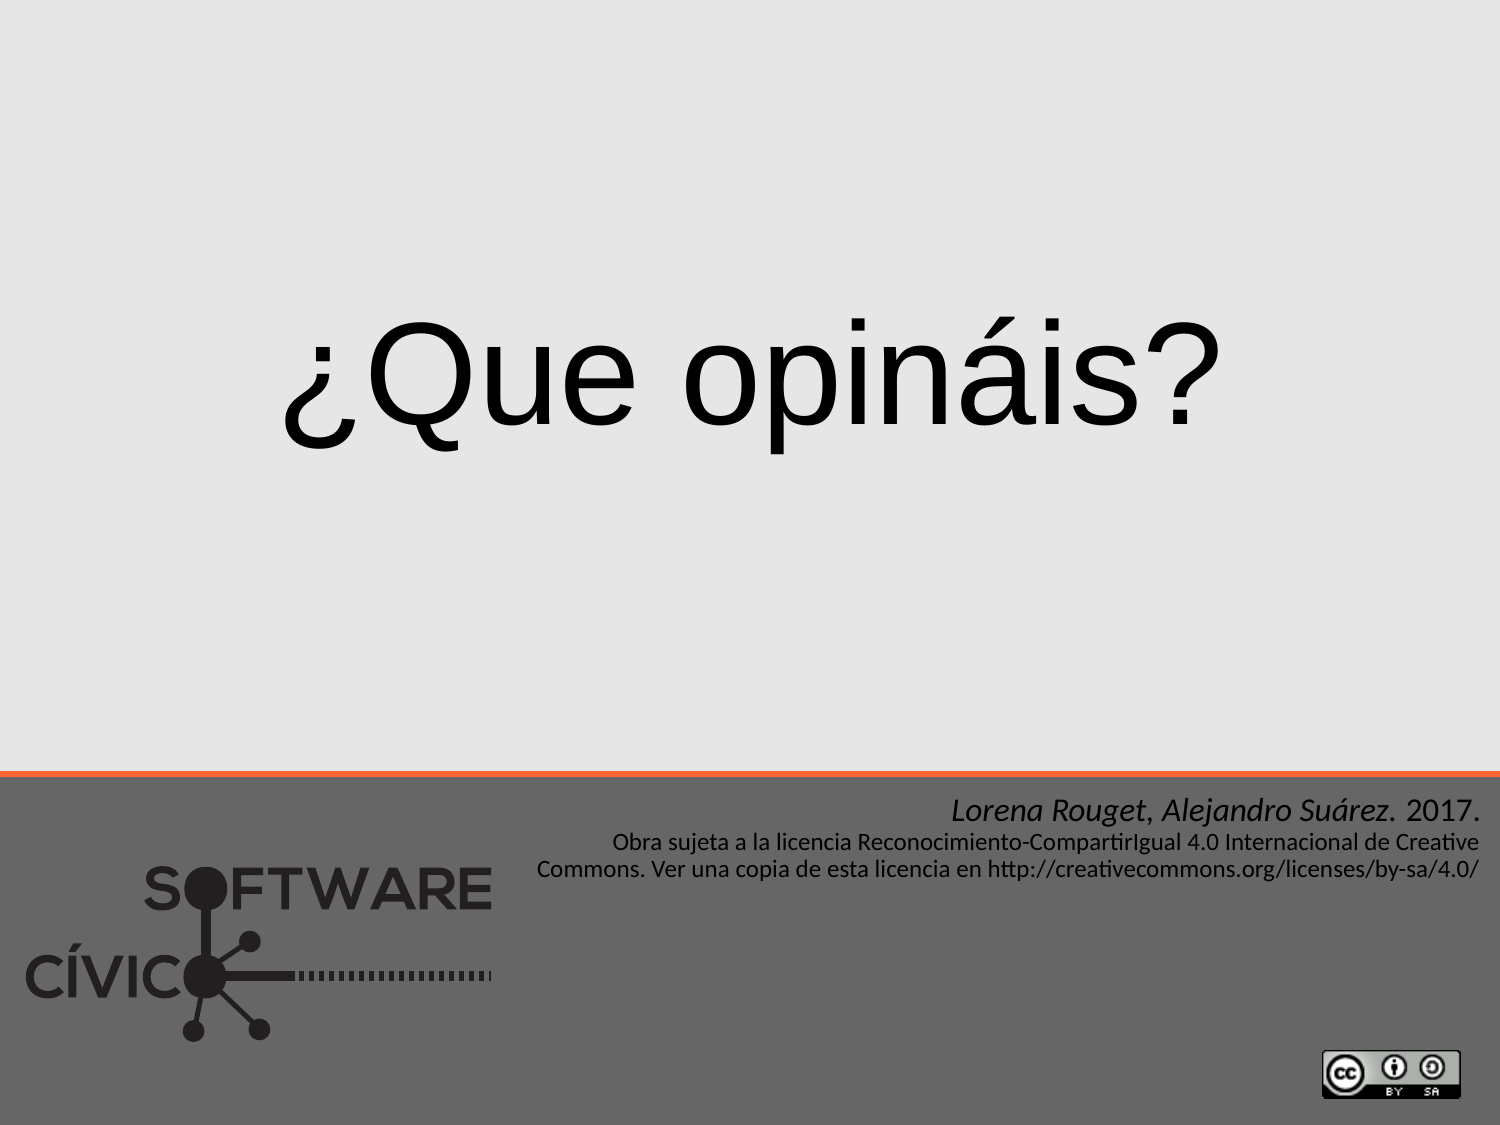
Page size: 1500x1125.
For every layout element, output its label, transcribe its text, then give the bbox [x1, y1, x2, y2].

text_box Lorena Rouget, Alejandro Suárez. 2017. Obra sujeta a la licencia Reconocimiento-CompartirIgual 4.0 Internacional de Creative Commons. Ver una copia de esta licencia en http://creativecommons.org/licenses/by-sa/4.0/ [556, 785, 1500, 1006]
title ¿Que opináis? [2, 282, 1498, 465]
picture [0, 643, 556, 1125]
picture [1322, 1050, 1461, 1099]
